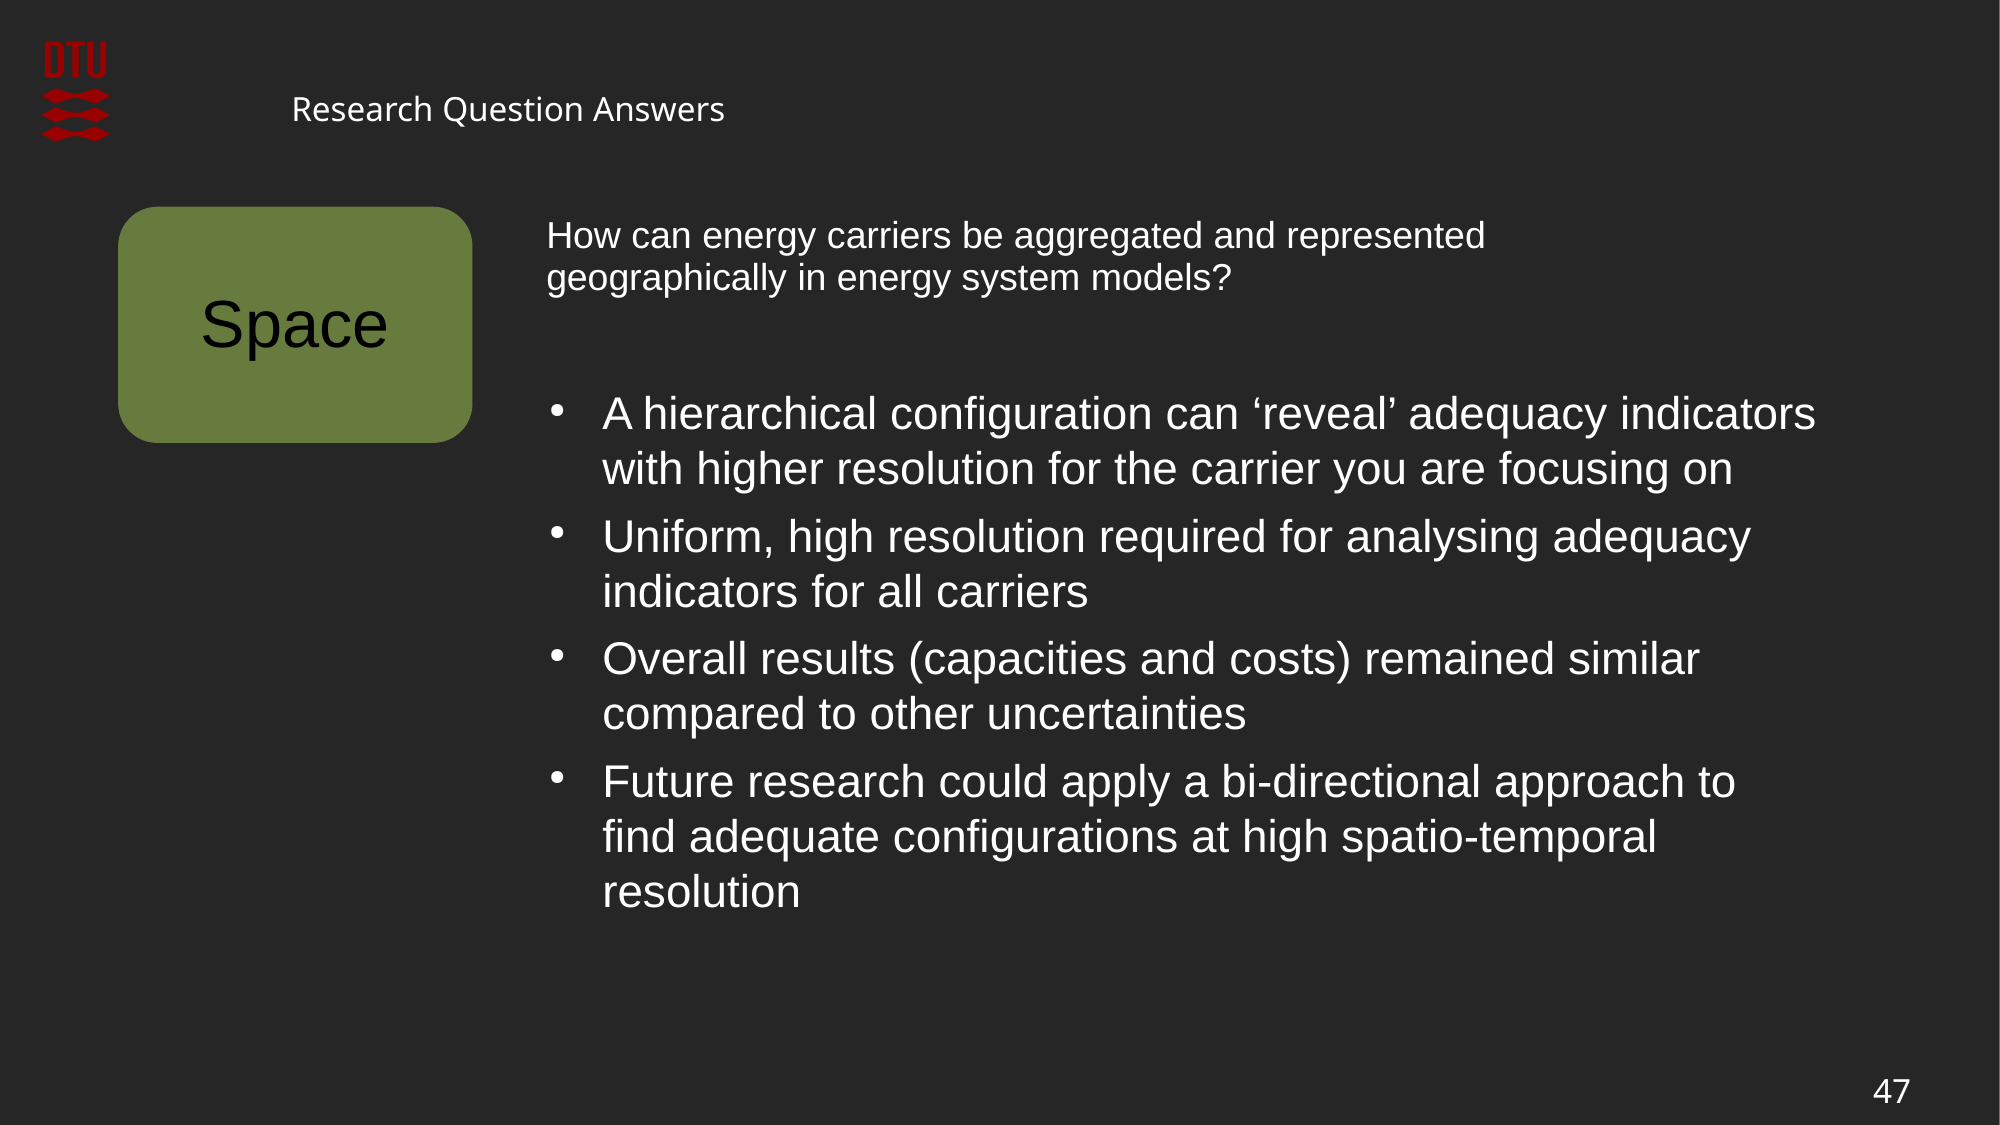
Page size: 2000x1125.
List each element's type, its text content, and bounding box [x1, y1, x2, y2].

list A hierarchical configuration can ‘reveal’ adequacy indicators with higher resolution for the carrier you are focusing on Uniform, high resolution required for analysing adequacy indicators for all carriers Overall results (capacities and costs) remained similar compared to other uncertainties Future research could apply a bi-directional approach to find adequate configurations at high spatio-temporal resolution [531, 383, 1819, 1063]
title Research Question Answers [291, 70, 1819, 148]
text_box <number> [1858, 1063, 1979, 1115]
text_box Space [118, 206, 473, 443]
text_box How can energy carriers be aggregated and represented geographically in energy system models? [531, 206, 1713, 324]
